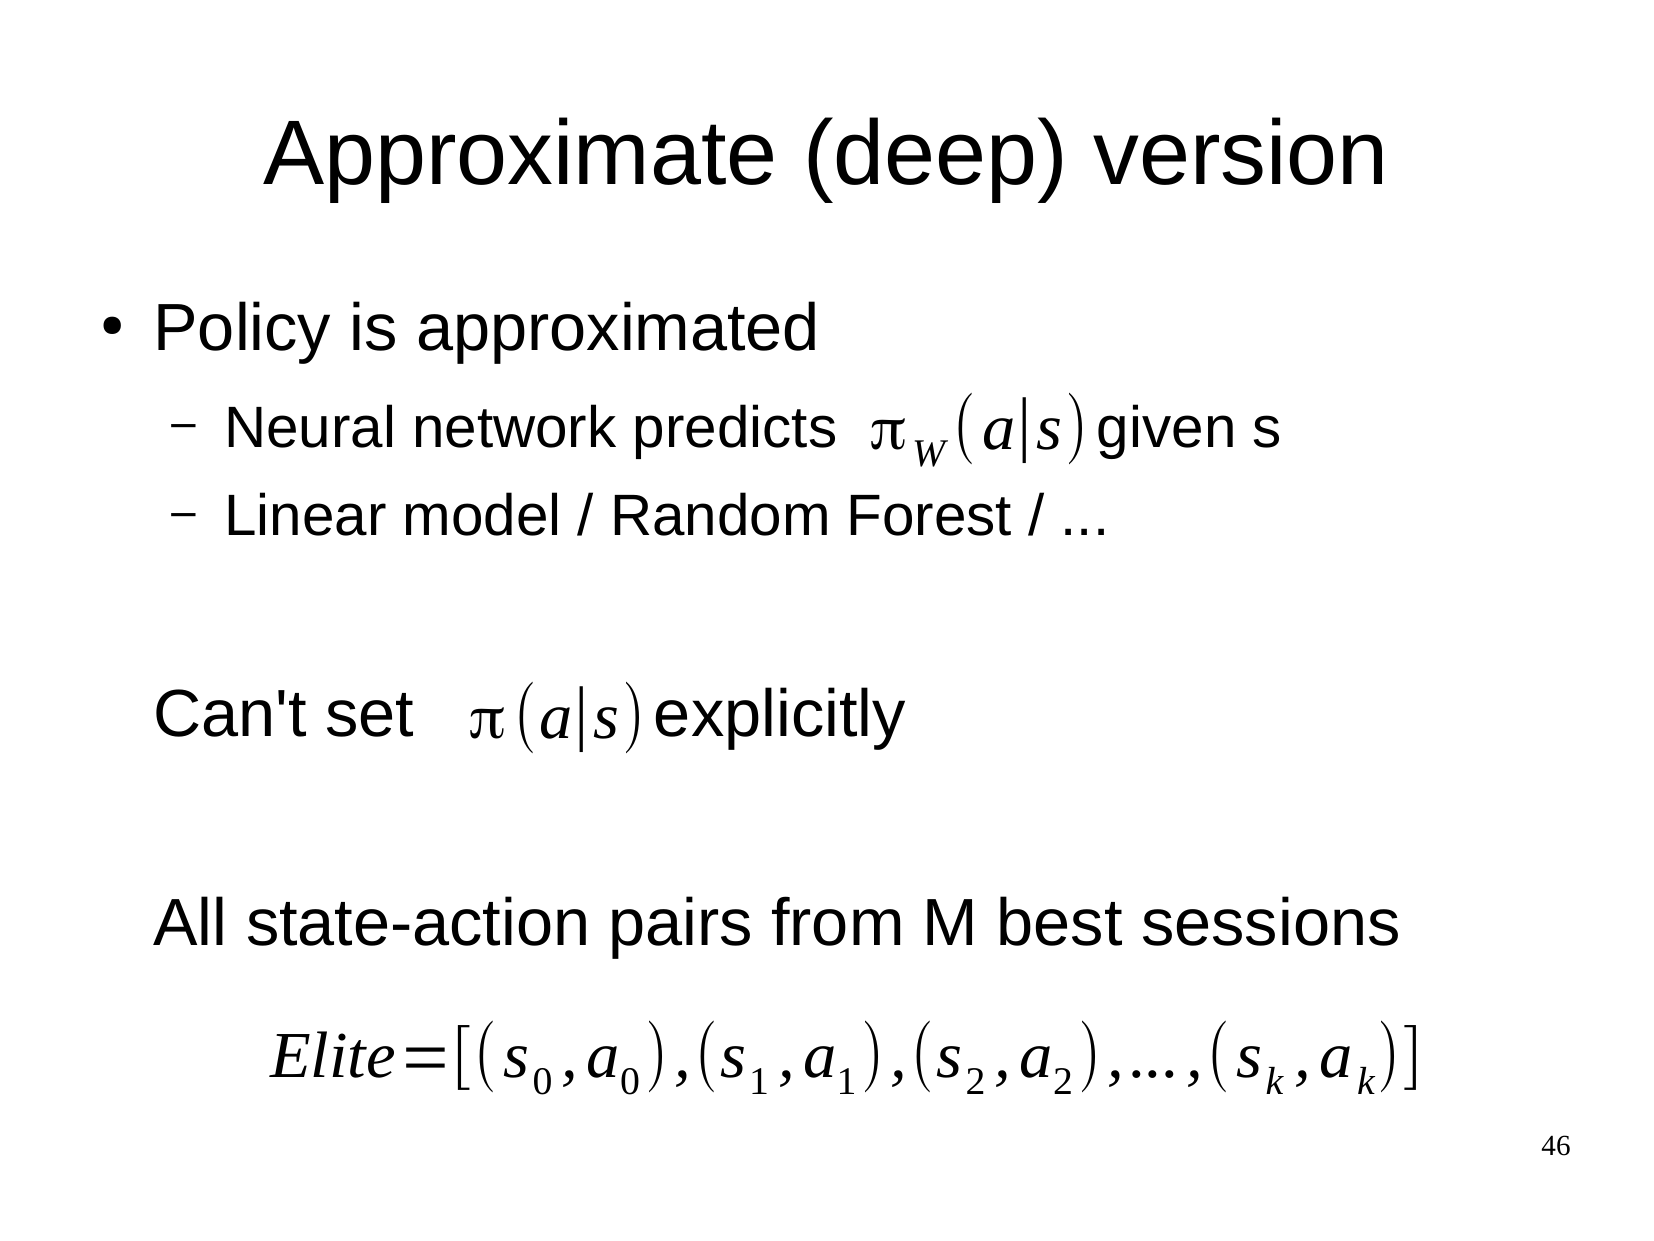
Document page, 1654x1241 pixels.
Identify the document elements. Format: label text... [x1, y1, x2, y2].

chart [452, 677, 663, 757]
list Policy is approximated Neural network predicts given s Linear model / Random Forest / ... Can't set explicitly All state-action pairs from M best sessions [82, 290, 1571, 1010]
chart [249, 1016, 1439, 1102]
chart [853, 388, 1103, 473]
title Approximate (deep) version [82, 49, 1571, 257]
